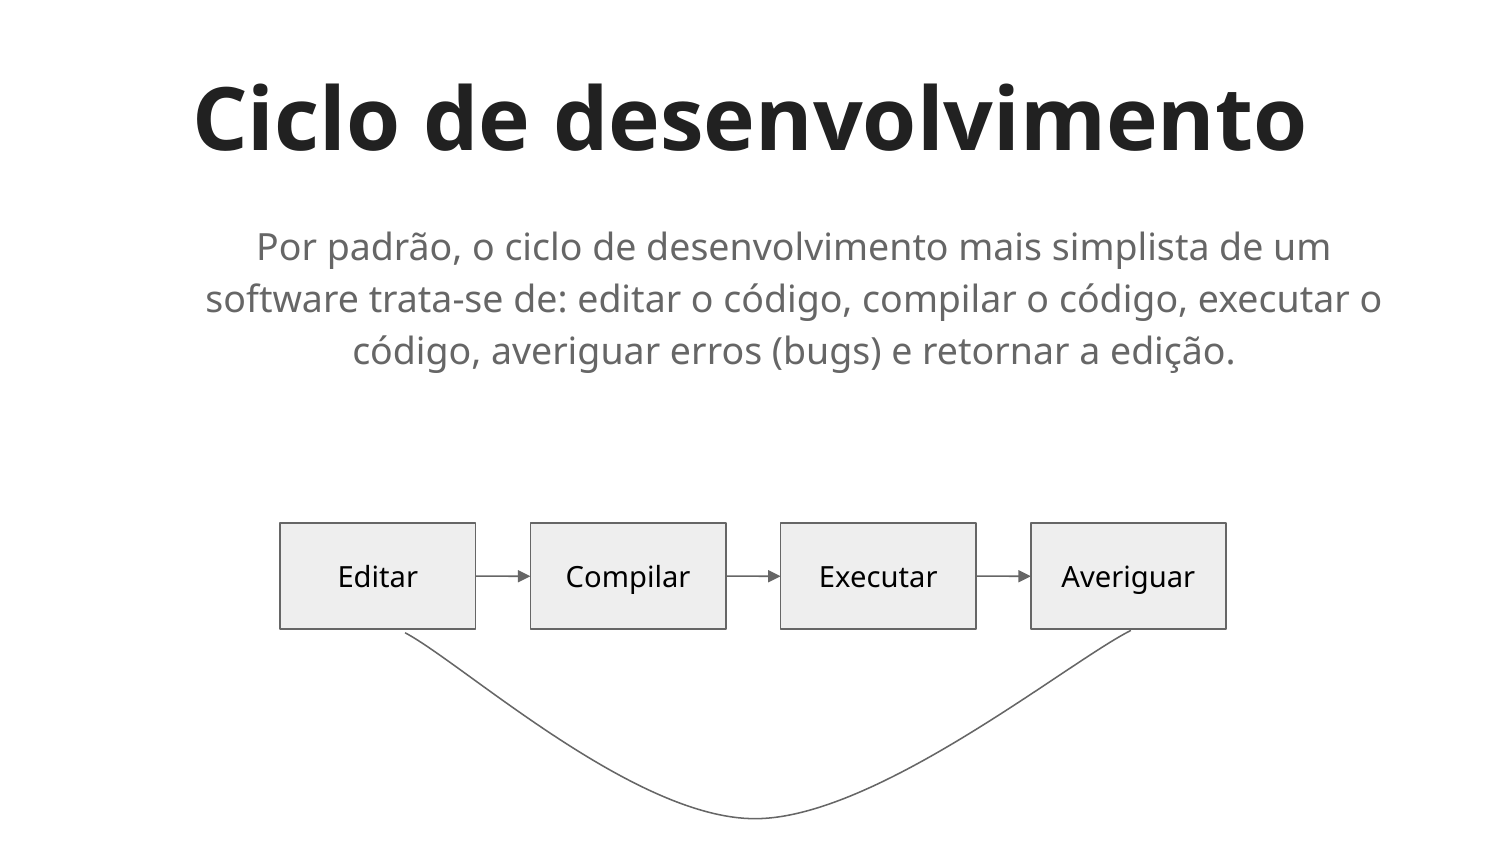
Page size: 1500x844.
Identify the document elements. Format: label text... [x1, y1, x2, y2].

text_box Executar [780, 523, 977, 630]
text_box Averiguar [1030, 523, 1227, 630]
title Ciclo de desenvolvimento [51, 48, 1449, 180]
text_box Compilar [530, 523, 726, 630]
text_box Editar [280, 523, 476, 630]
list Por padrão, o ciclo de desenvolvimento mais simplista de um software trata-se de: editar o código, compilar o código, executar o código, averiguar erros (bugs) e retornar a edição. [86, 201, 1428, 470]
